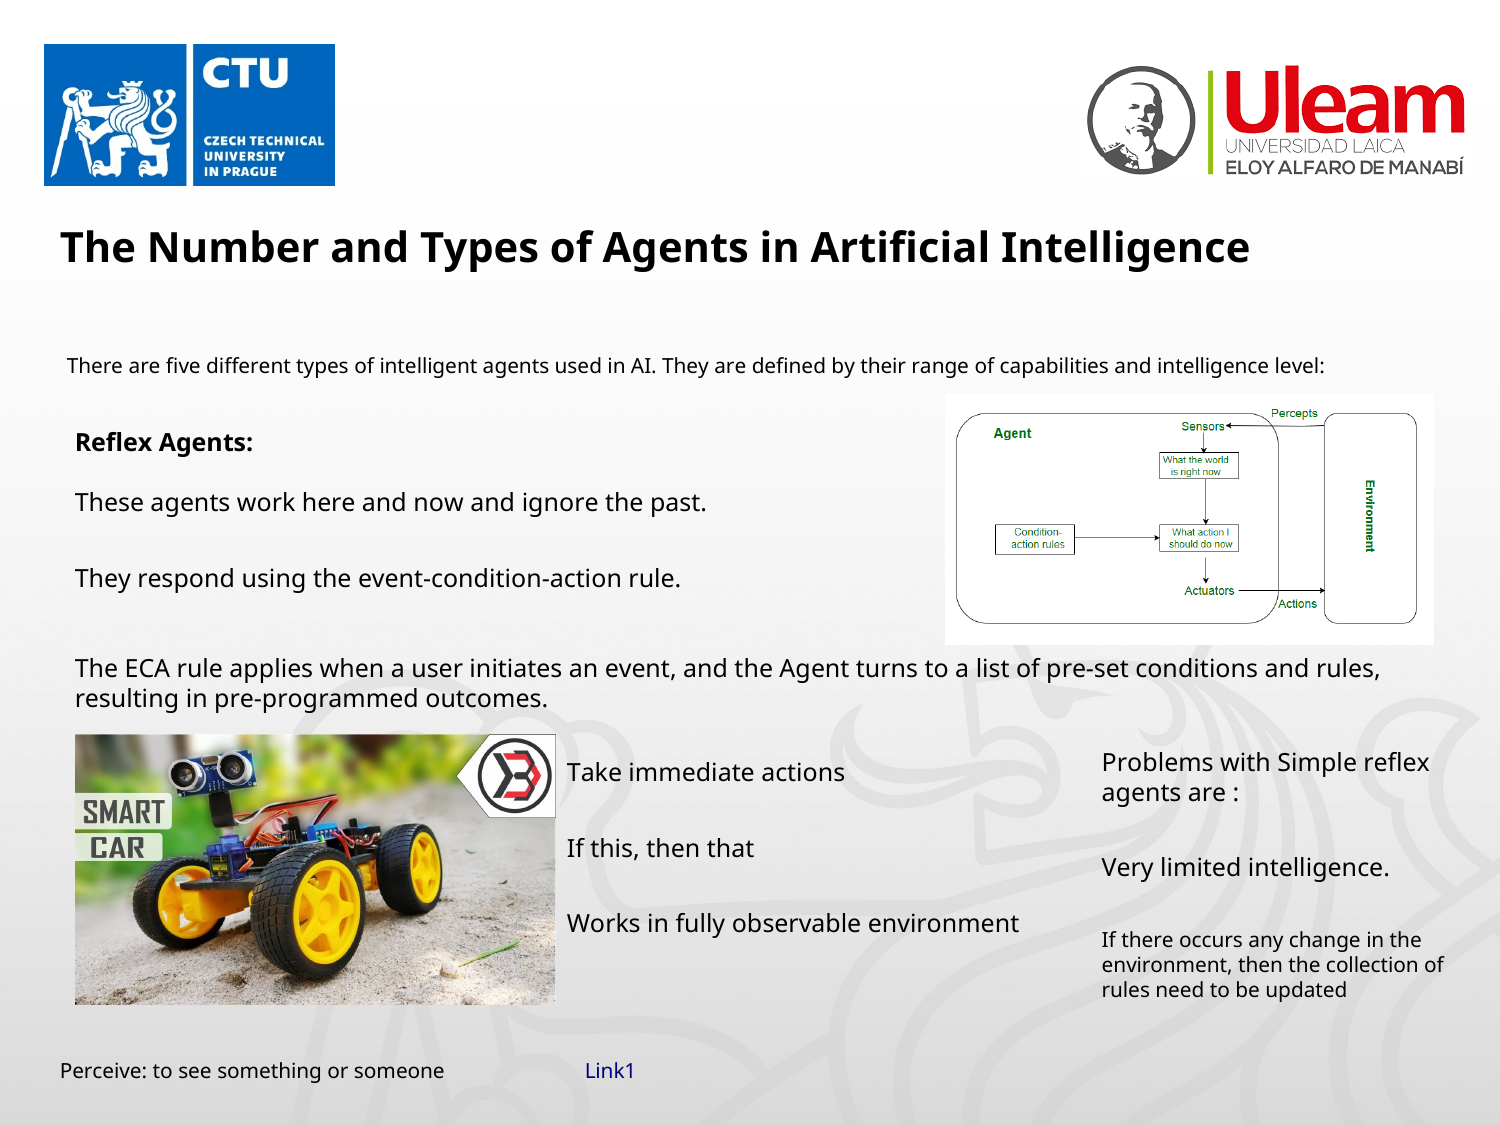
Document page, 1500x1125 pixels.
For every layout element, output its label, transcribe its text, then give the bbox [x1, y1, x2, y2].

text_box Take immediate actions If this, then that Works in fully observable environment [556, 749, 1066, 946]
text_box Problems with Simple reflex agents are : Very limited intelligence. If there occurs any change in the environment, then the collection of rules need to be updated [1086, 739, 1500, 1081]
text_box Reflex Agents: [60, 418, 346, 495]
picture [0, 0, 1500, 1125]
text_box Perceive: to see something or someone [45, 1050, 496, 1115]
text_box The ECA rule applies when a user initiates an event, and the Agent turns to a list of pre-set conditions and rules, resulting in pre-programmed outcomes. [60, 645, 1426, 750]
title The Number and Types of Agents in Artificial Intelligence [45, 212, 1351, 329]
text_box There are five different types of intelligent agents used in AI. They are defined by their range of capabilities and intelligence level: [52, 345, 1441, 385]
text_box Link1 [570, 1050, 661, 1115]
text_box These agents work here and now and ignore the past. They respond using the event-condition-action rule. [60, 479, 813, 645]
